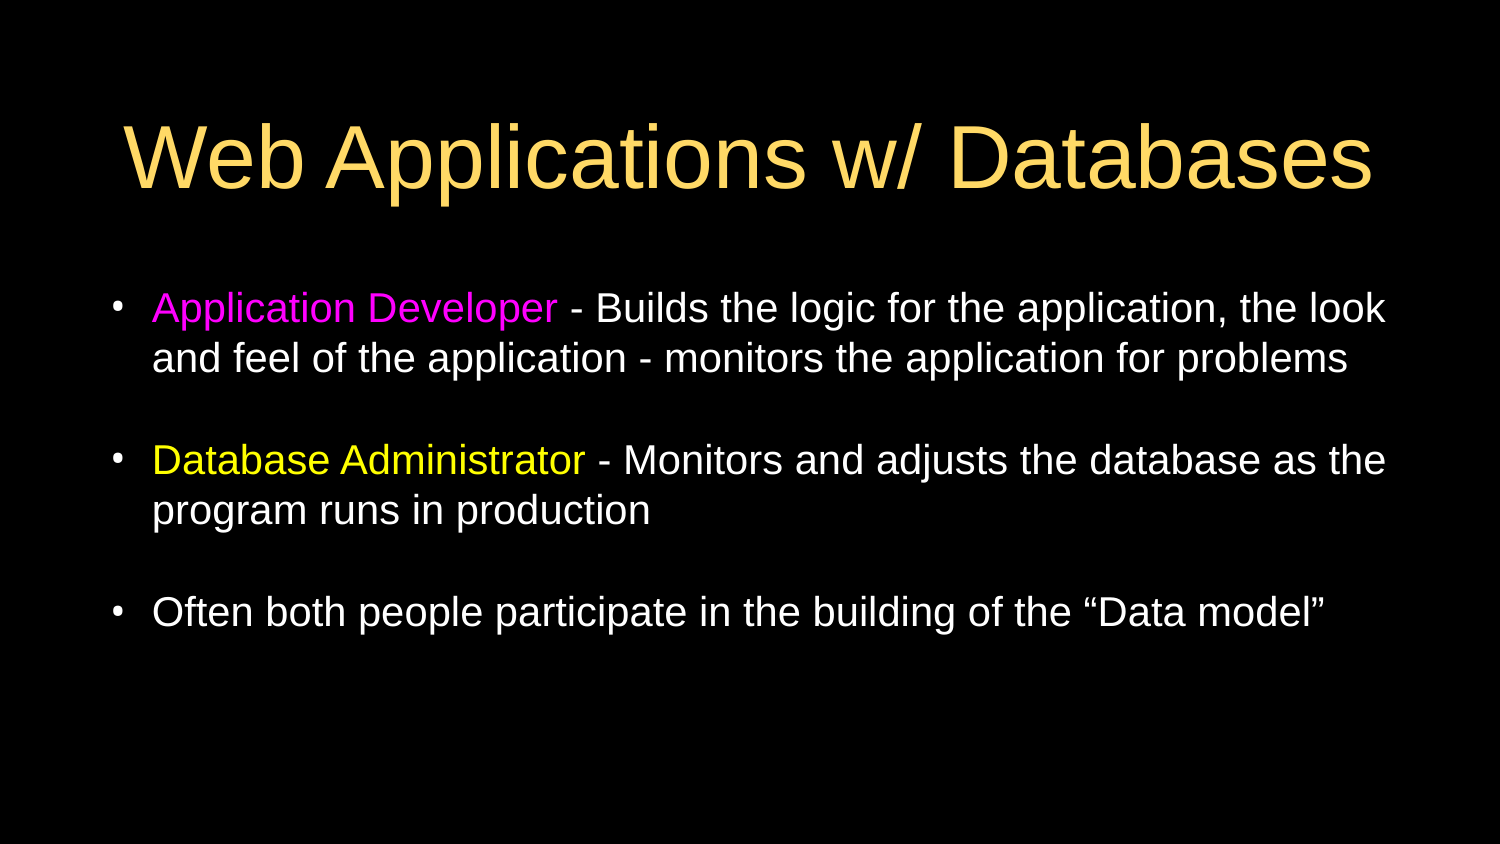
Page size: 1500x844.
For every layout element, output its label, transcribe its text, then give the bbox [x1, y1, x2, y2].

list Application Developer - Builds the logic for the application, the look and feel of the application - monitors the application for problems Database Administrator - Monitors and adjusts the database as the program runs in production Often both people participate in the building of the “Data model” [106, 277, 1393, 767]
title Web Applications w/ Databases [106, 71, 1393, 235]
